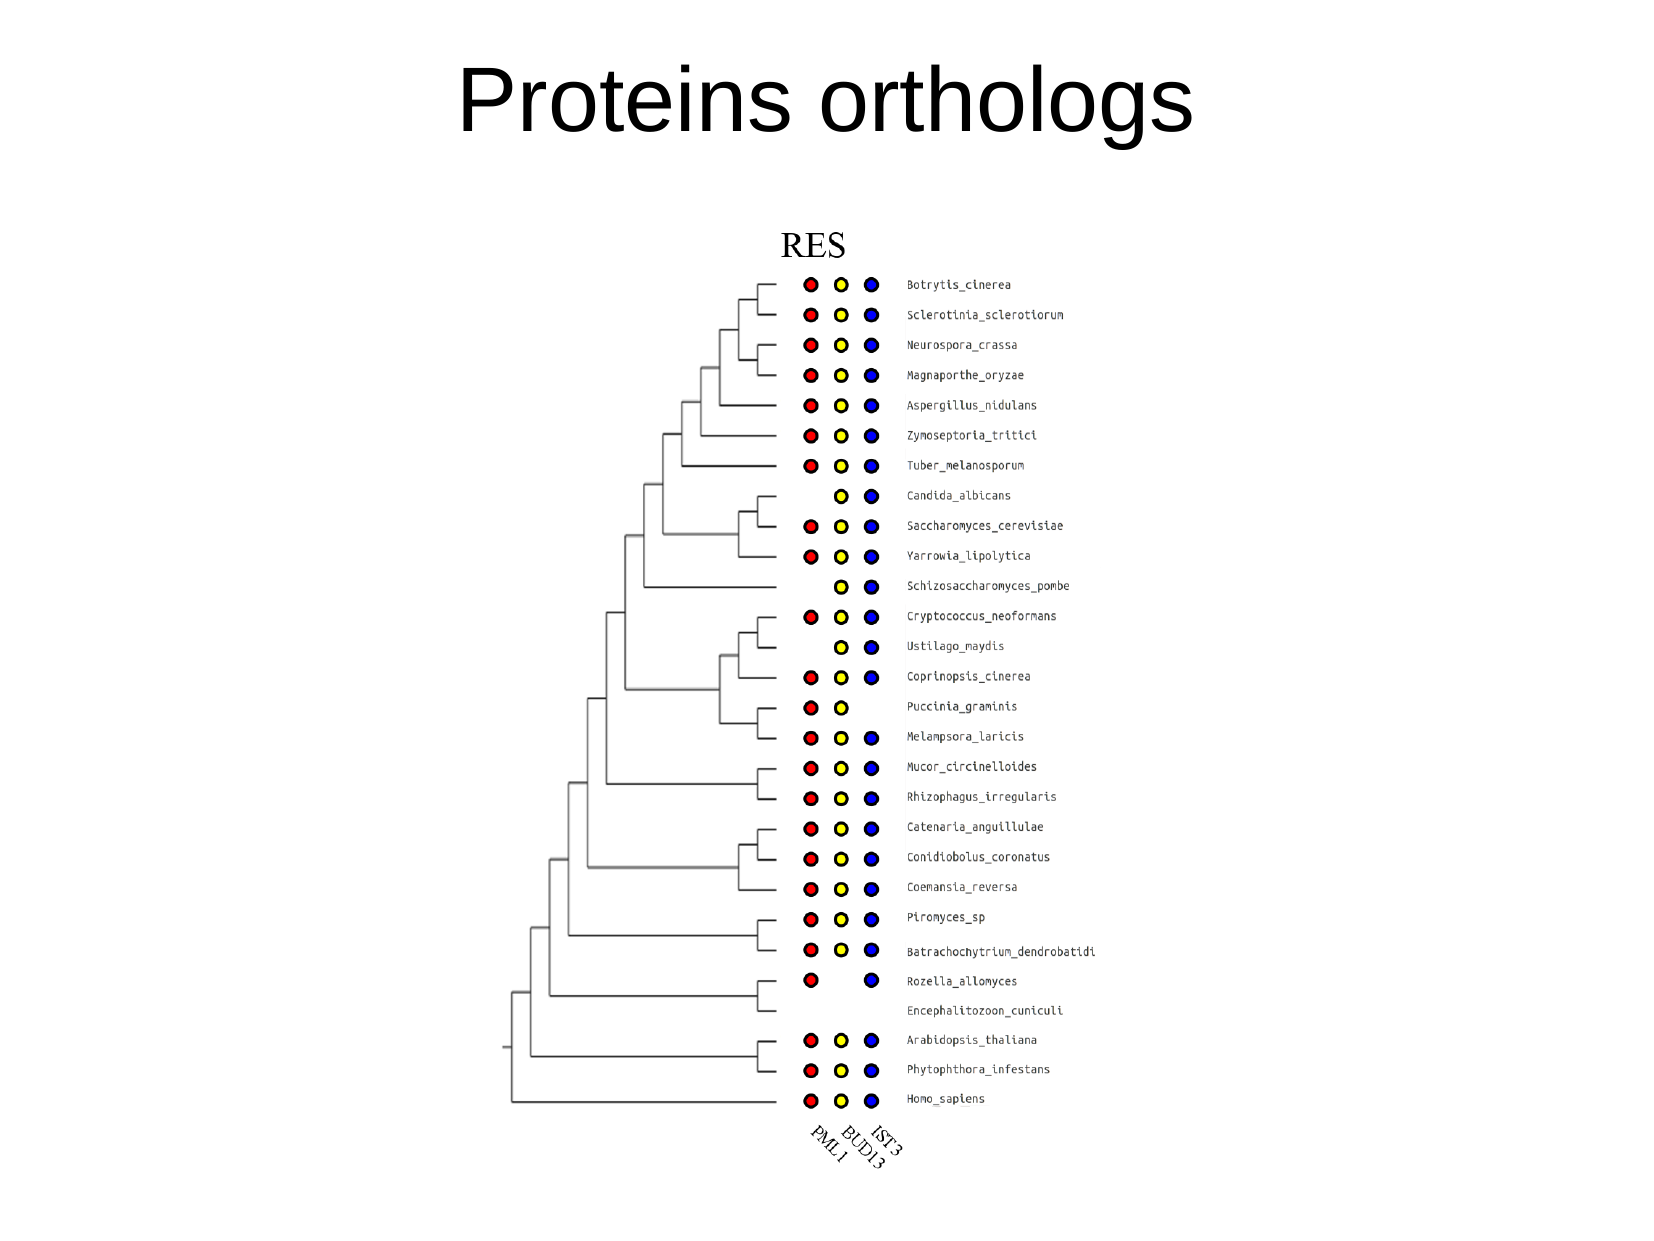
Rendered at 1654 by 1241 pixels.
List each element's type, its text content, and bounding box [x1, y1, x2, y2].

picture [495, 224, 1108, 1218]
title Proteins orthologs [82, 48, 1571, 152]
